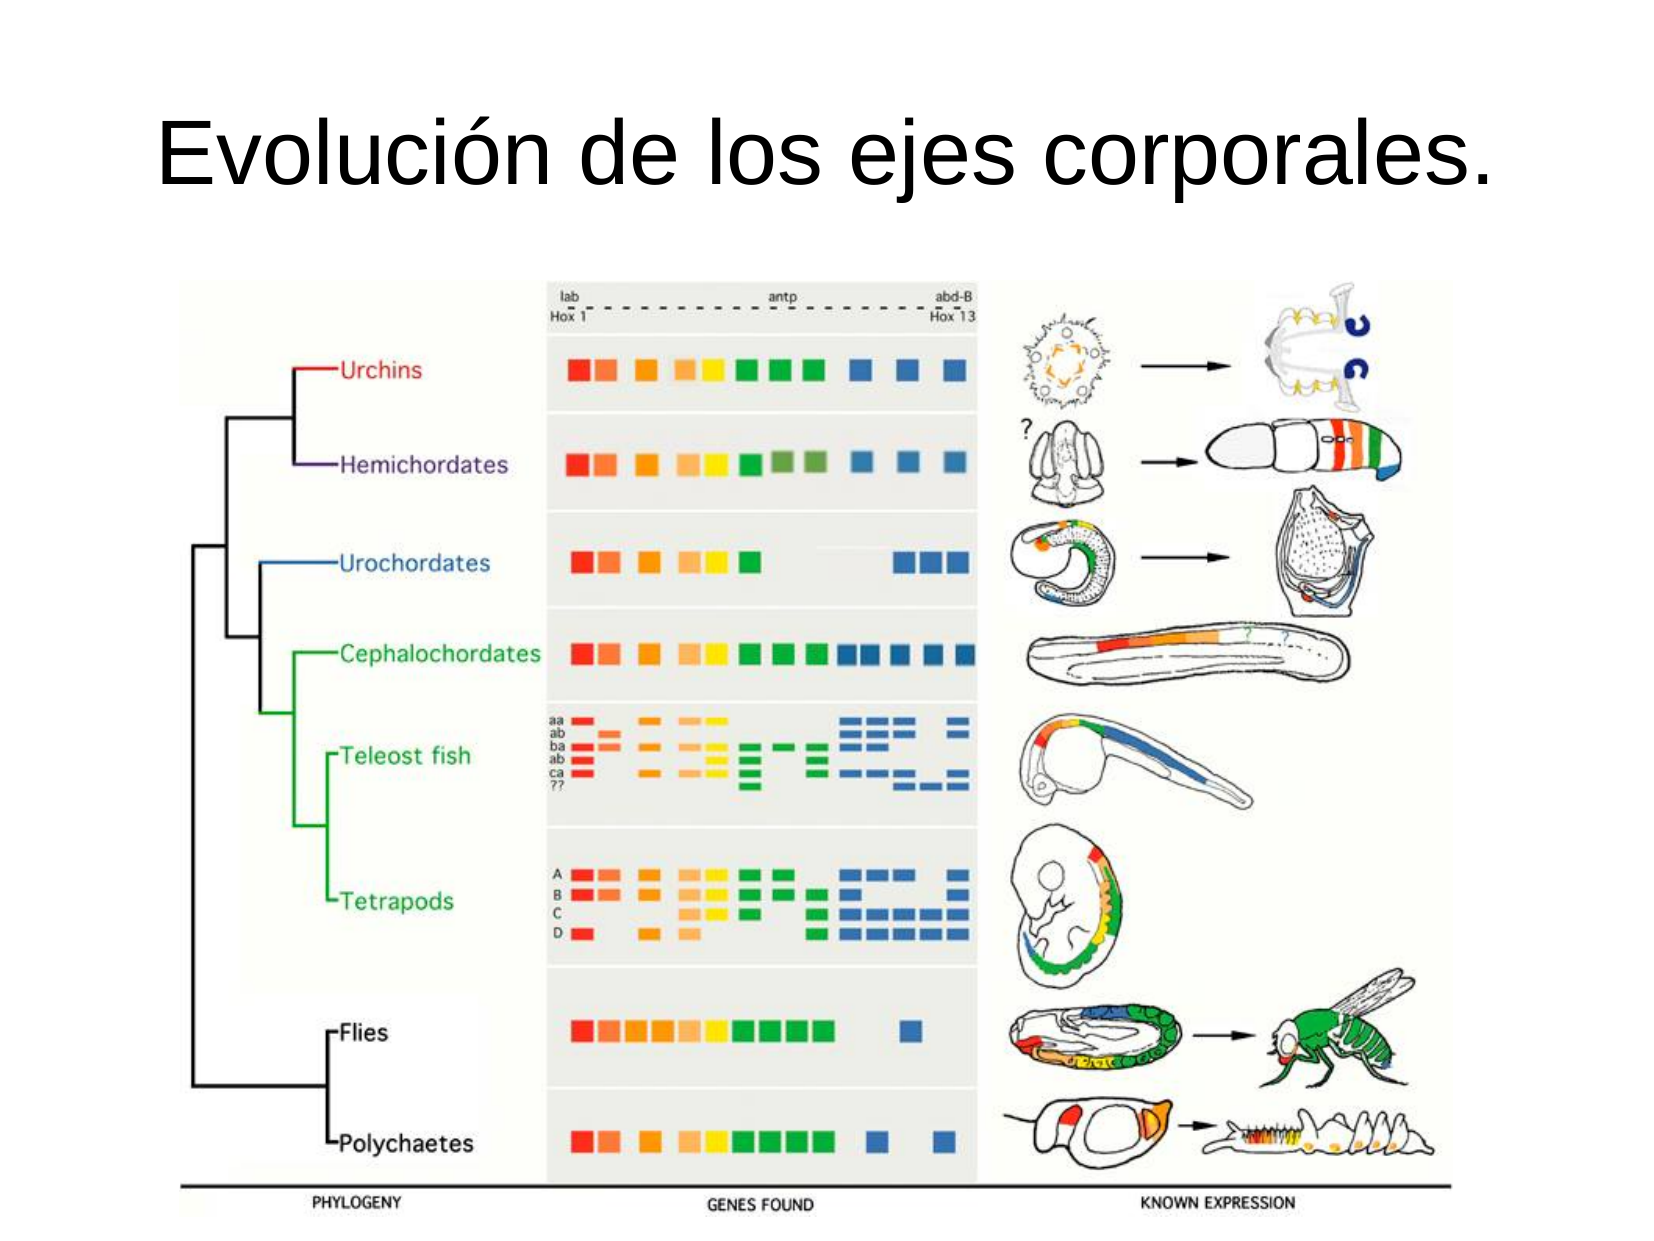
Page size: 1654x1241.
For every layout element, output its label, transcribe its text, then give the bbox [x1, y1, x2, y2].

picture [179, 280, 1453, 1217]
title Evolución de los ejes corporales. [82, 49, 1571, 257]
